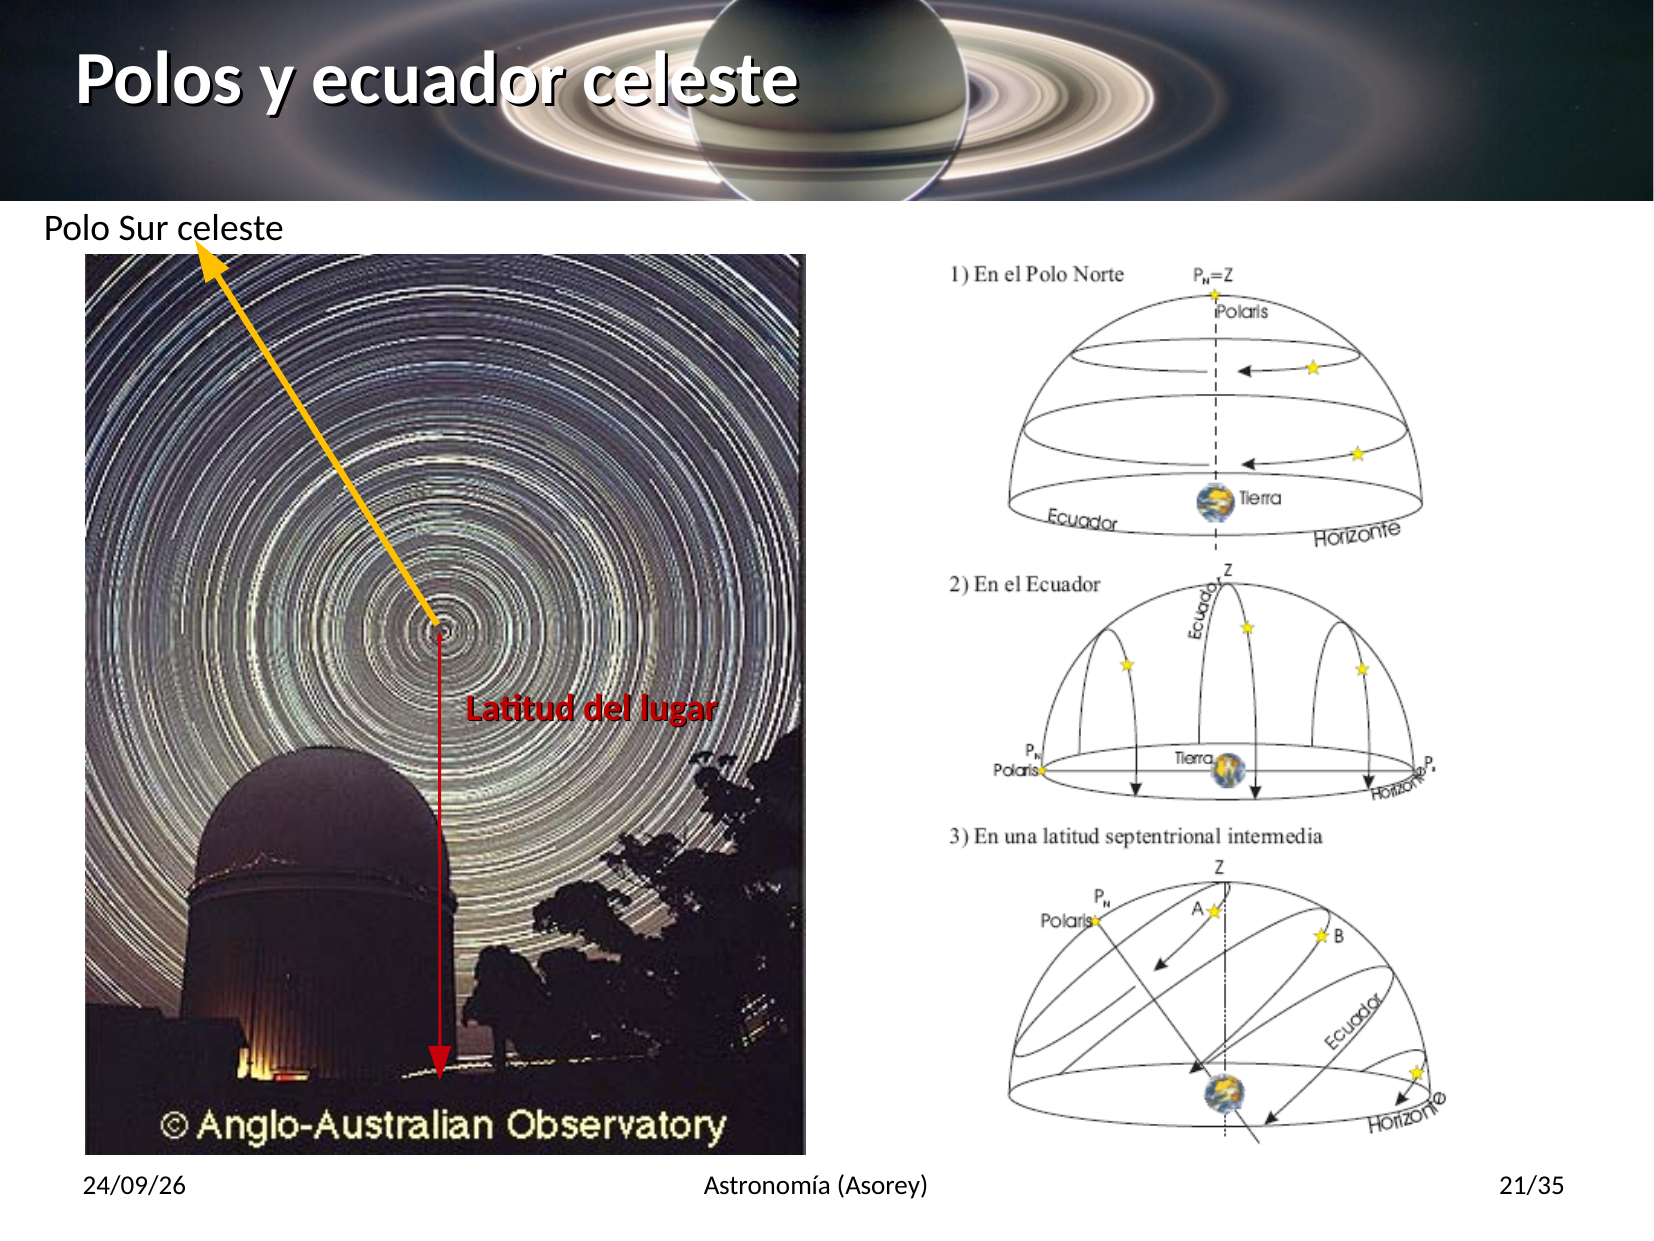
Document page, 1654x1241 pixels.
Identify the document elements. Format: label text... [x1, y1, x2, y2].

title Polos y ecuador celeste [75, 19, 1564, 151]
text_box Polo Sur celeste [28, 195, 300, 255]
picture [0, 0, 1654, 201]
text_box Latitud del lugar [450, 675, 734, 735]
picture [85, 254, 806, 1156]
picture [945, 254, 1472, 1156]
